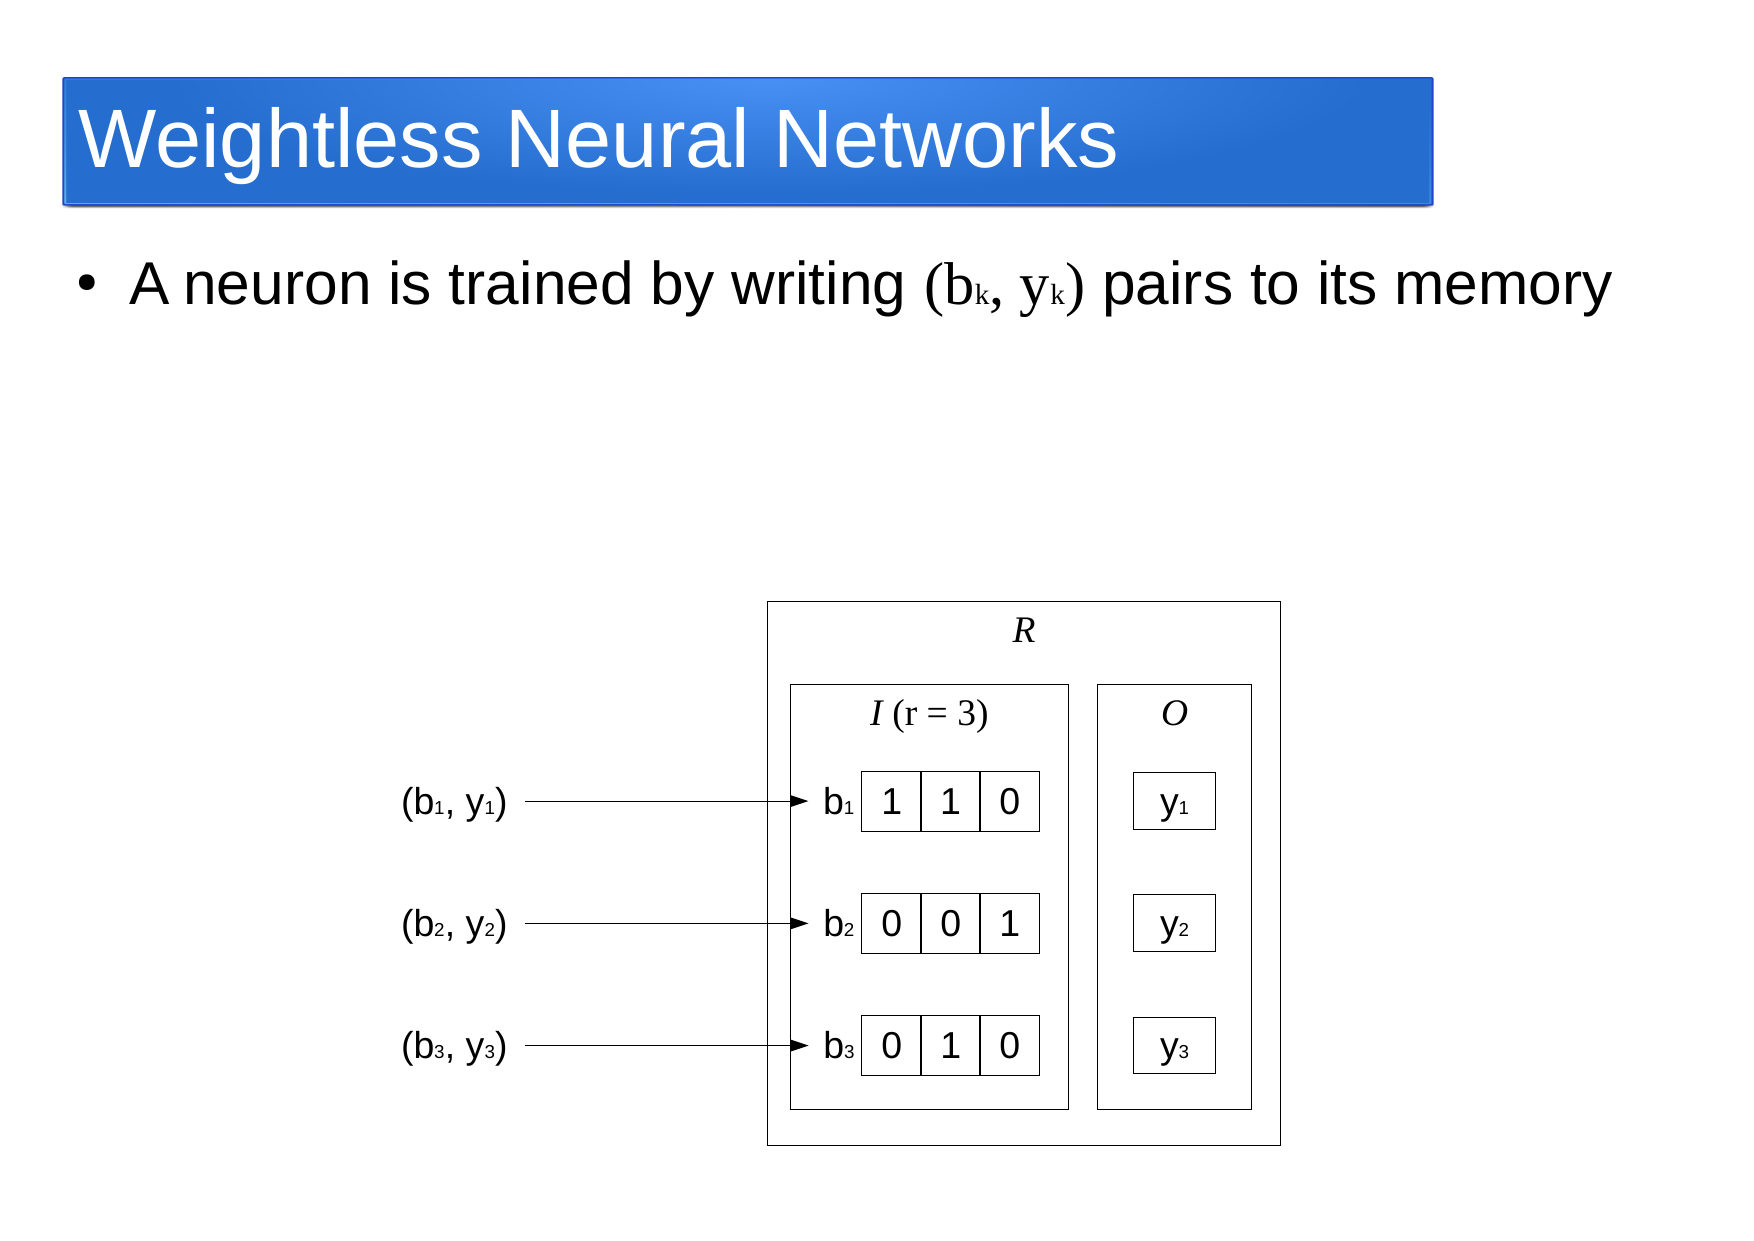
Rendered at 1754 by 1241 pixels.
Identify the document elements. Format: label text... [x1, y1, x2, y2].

text_box b1 [808, 772, 892, 830]
text_box 1 [920, 771, 979, 832]
text_box R [767, 924, 790, 1045]
text_box 0 [892, 913, 897, 934]
text_box 0 [979, 771, 1040, 832]
text_box y1 [1133, 772, 1216, 830]
picture [58, 77, 1439, 209]
text_box 1 [979, 893, 1040, 954]
title Weightless Neural Networks [78, 80, 1429, 198]
text_box y2 [1133, 894, 1216, 952]
text_box 0 [861, 893, 920, 954]
text_box 1 [920, 1015, 979, 1076]
text_box b3 [808, 1017, 892, 1074]
text_box y3 [1133, 1017, 1216, 1074]
text_box R [767, 802, 790, 923]
text_box O [1097, 684, 1252, 1110]
text_box 0 [861, 1015, 920, 1076]
text_box b2 [808, 894, 892, 952]
text_box 1 [861, 771, 920, 832]
text_box (b3, y3) [383, 1017, 526, 1074]
list A neuron is trained by writing (bk, yk) pairs to its memory [58, 249, 1696, 366]
text_box R [767, 601, 1281, 1146]
text_box (b2, y2) [383, 894, 526, 952]
text_box I (r = 3) [790, 684, 1069, 1110]
text_box (b1, y1) [383, 772, 526, 830]
text_box 0 [920, 893, 979, 954]
text_box 0 [892, 1035, 897, 1056]
text_box 0 [979, 1015, 1040, 1076]
